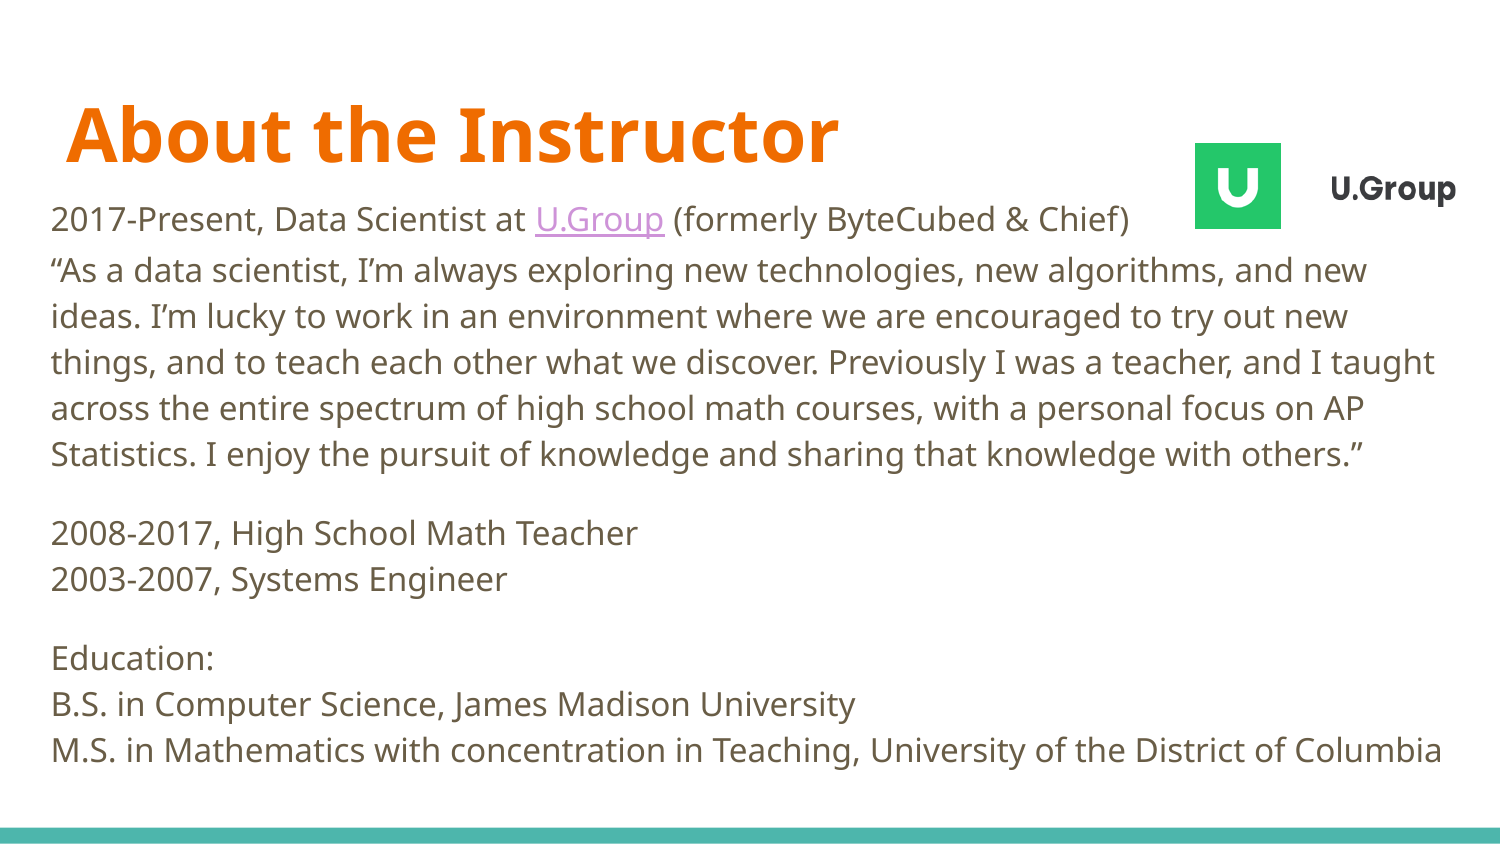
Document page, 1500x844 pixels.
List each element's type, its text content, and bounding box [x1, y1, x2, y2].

title About the Instructor [51, 72, 1449, 176]
picture [1181, 126, 1476, 243]
list 2017-Present, Data Scientist at U.Group (formerly ByteCubed & Chief) “As a data scientist, I’m always exploring new technologies, new algorithms, and new ideas. I’m lucky to work in an environment where we are encouraged to try out new things, and to teach each other what we discover. Previously I was a teacher, and I taught across the entire spectrum of high school math courses, with a personal focus on AP Statistics. I enjoy the pursuit of knowledge and sharing that knowledge with others.” 2008-2017, High School Math Teacher 2003-2007, Systems Engineer Education: B.S. in Computer Science, James Madison University M.S. in Mathematics with concentration in Teaching, University of the District of Columbia [35, 176, 1476, 795]
